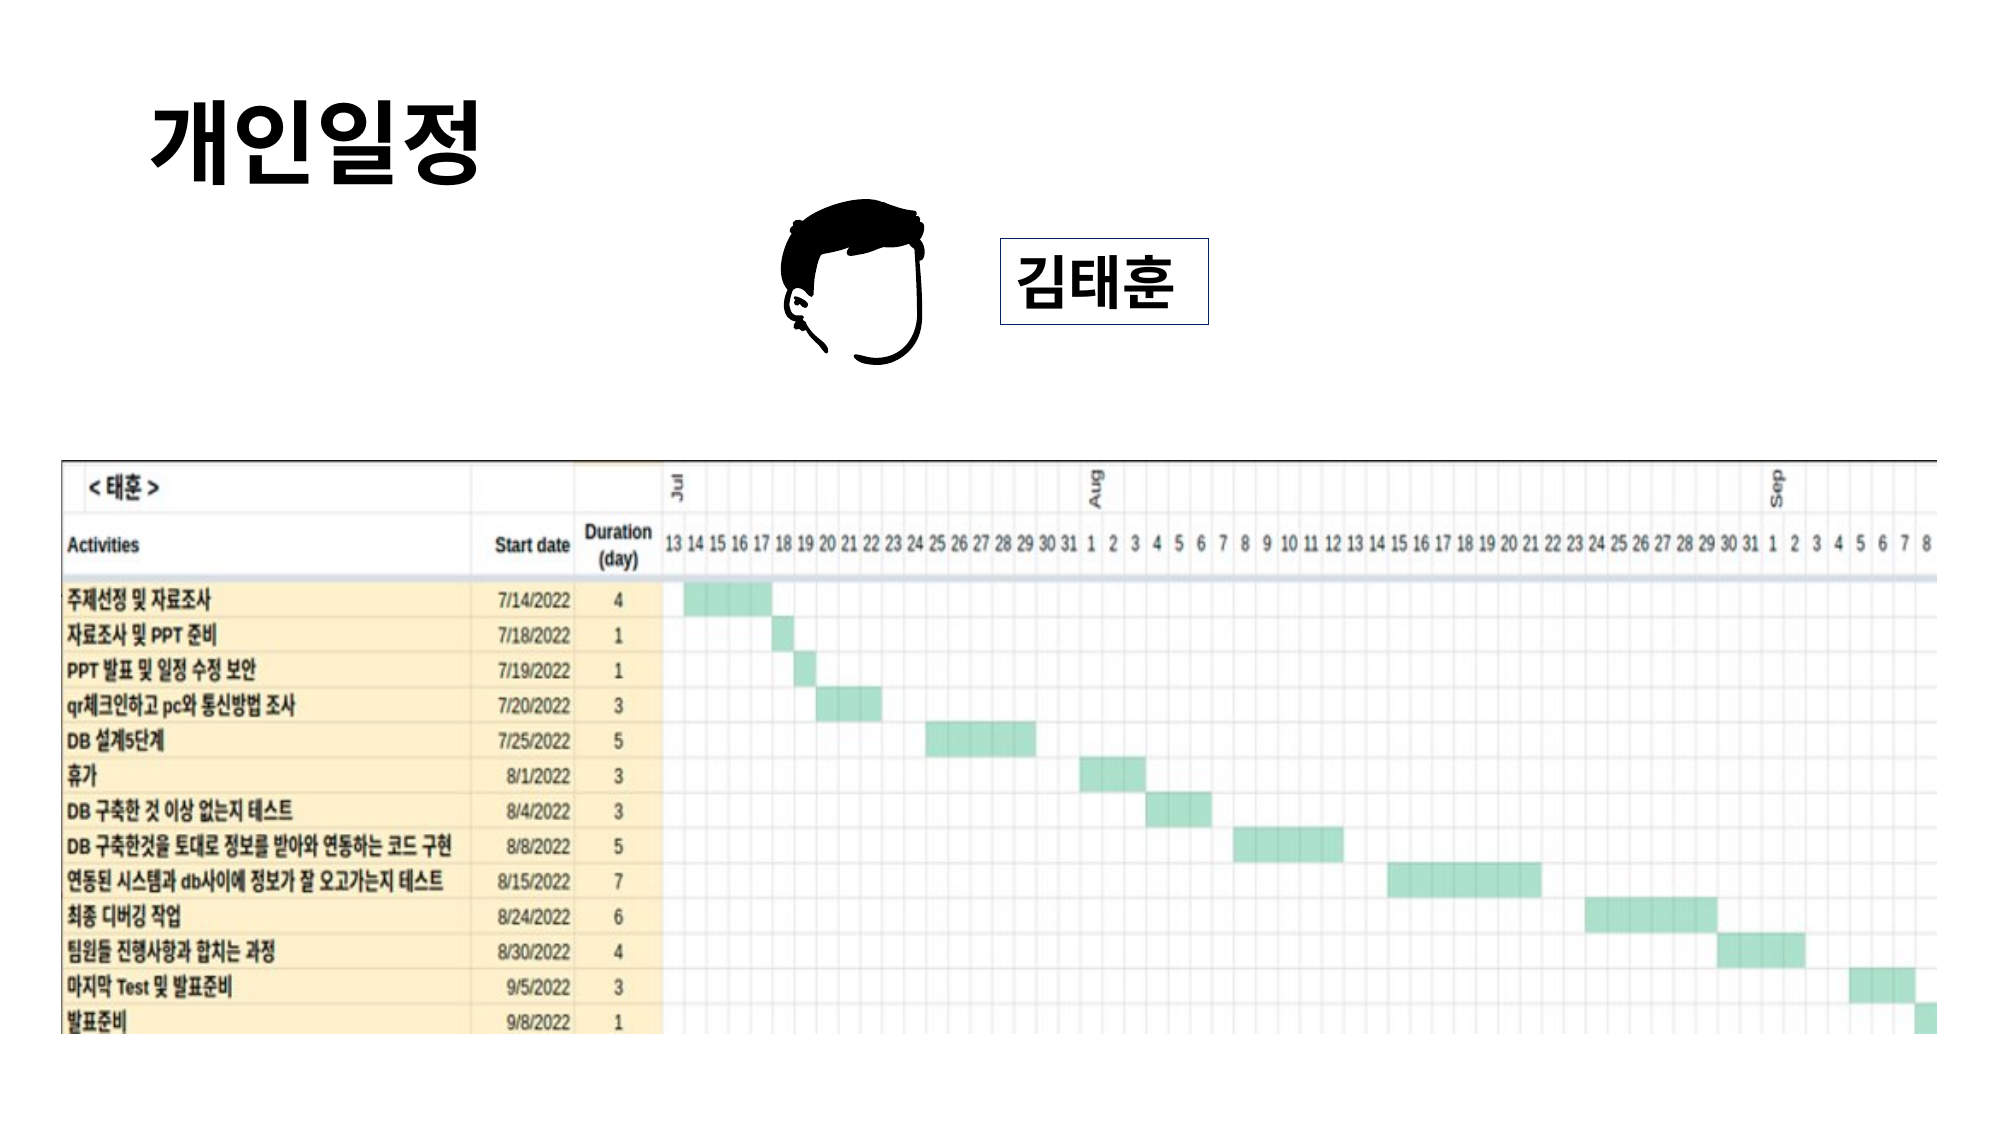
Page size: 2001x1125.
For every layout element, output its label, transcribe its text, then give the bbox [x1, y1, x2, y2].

text_box 김태훈 [1000, 238, 1209, 325]
picture [774, 191, 932, 372]
picture [61, 460, 1937, 1034]
text_box 개인일정 [133, 78, 658, 205]
